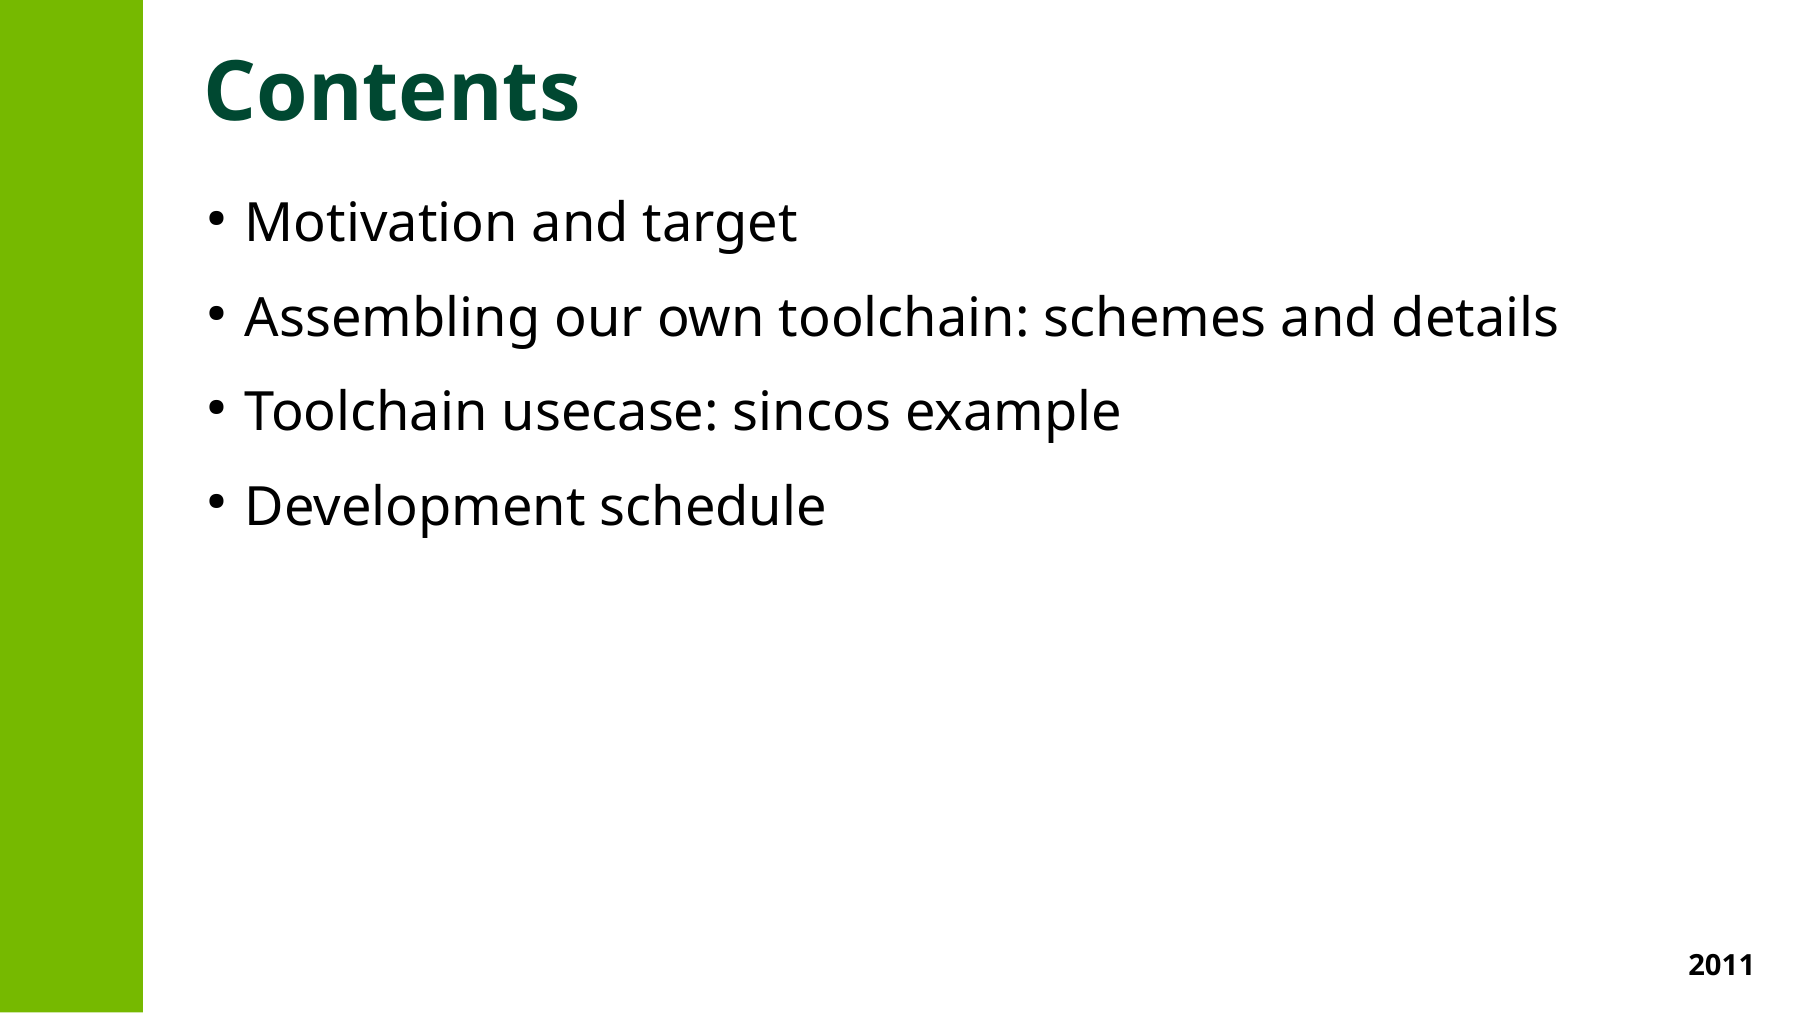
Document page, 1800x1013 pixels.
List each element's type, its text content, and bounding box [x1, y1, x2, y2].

list Motivation and target Assembling our own toolchain: schemes and details Toolchain usecase: sincos example Development schedule [191, 180, 1736, 849]
title Contents [188, 40, 1733, 211]
